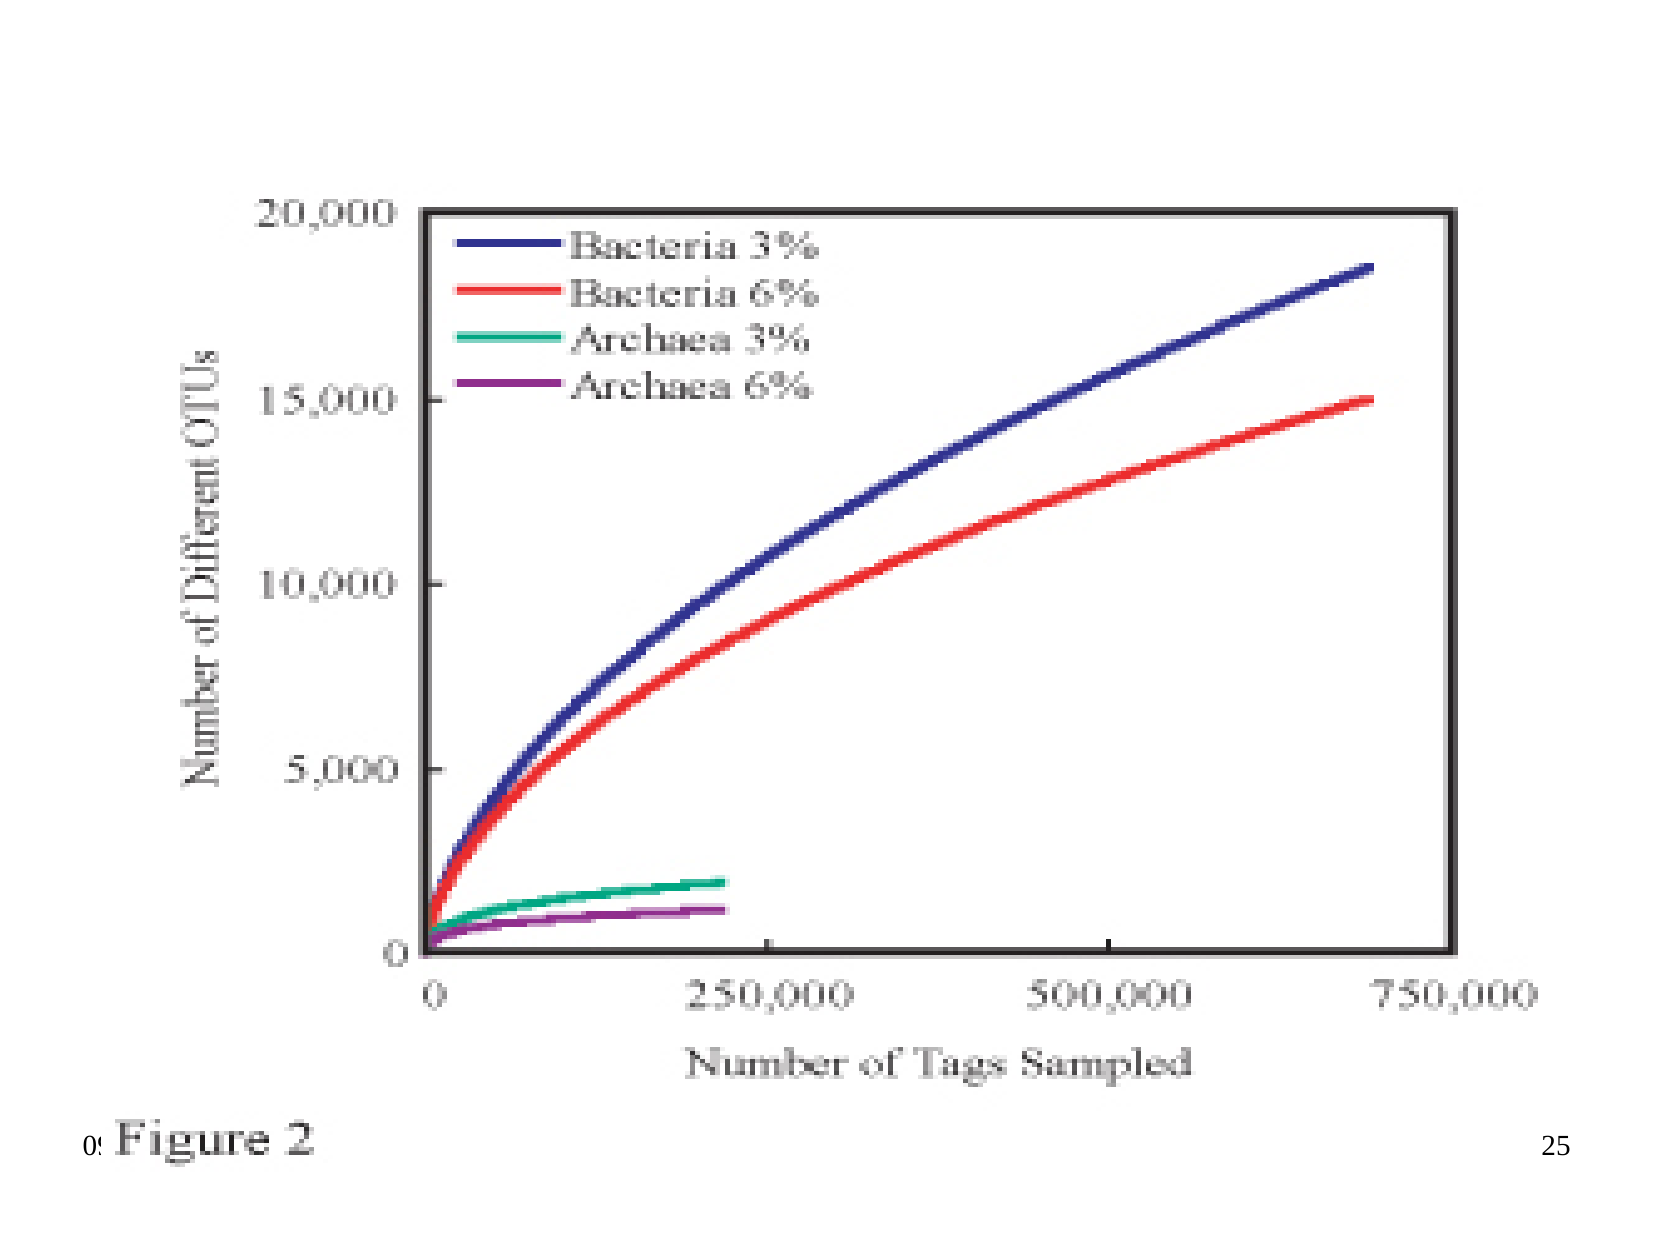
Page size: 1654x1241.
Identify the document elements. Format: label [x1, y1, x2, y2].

picture [101, 183, 1538, 1172]
